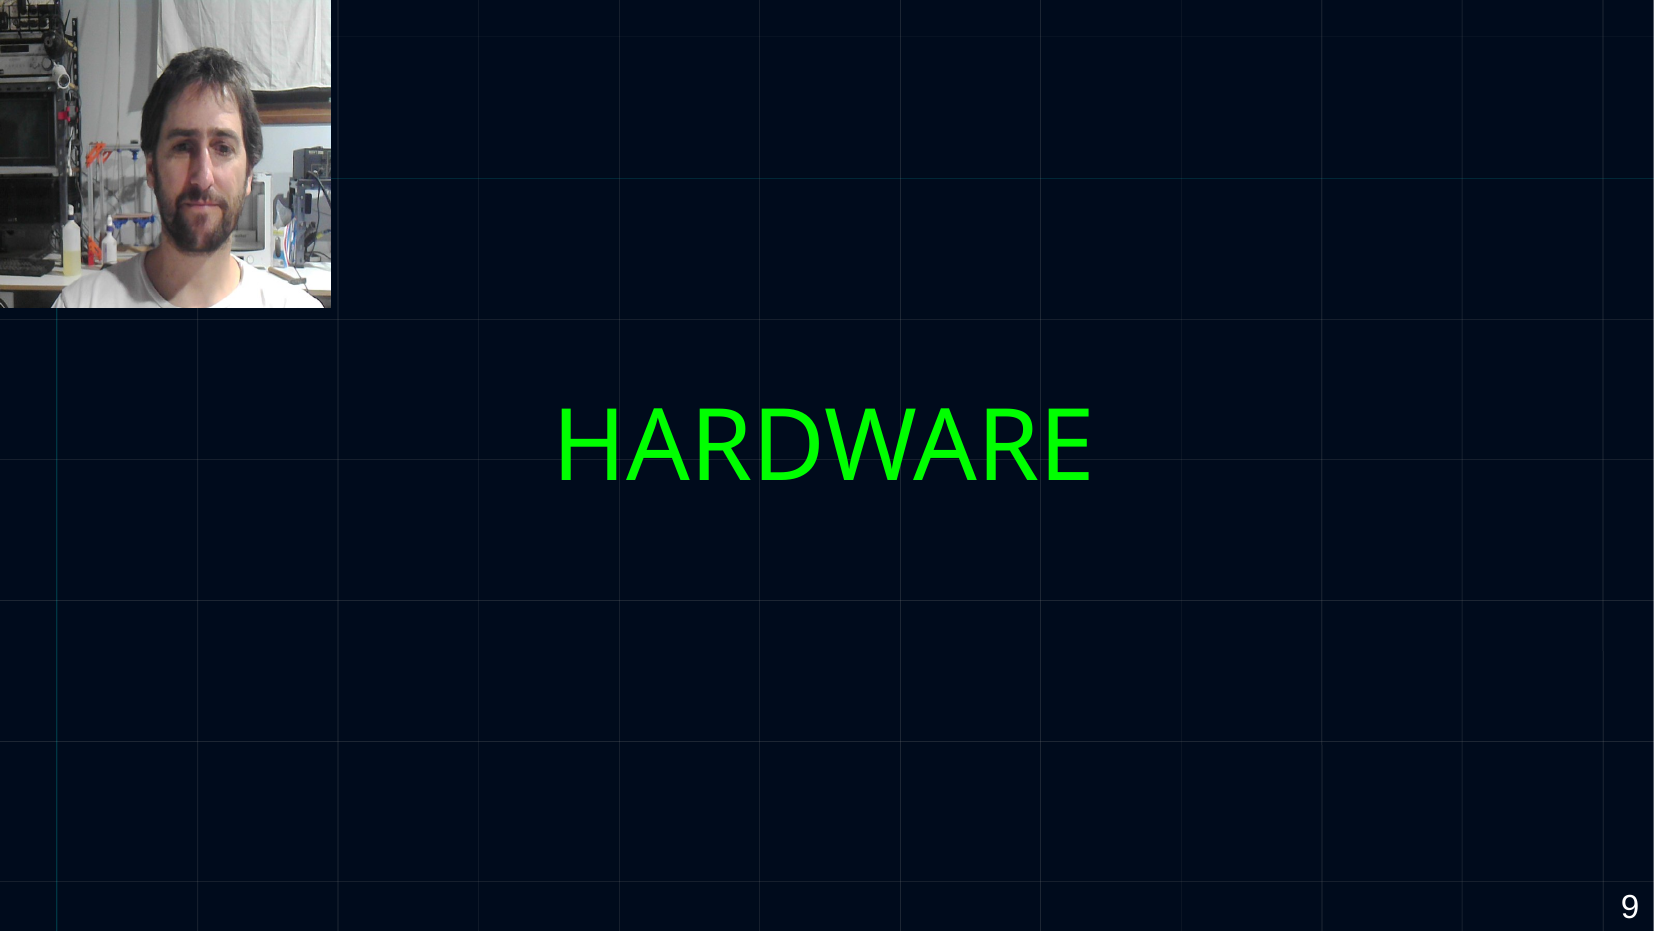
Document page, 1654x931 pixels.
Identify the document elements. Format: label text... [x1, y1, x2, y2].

text_box <number> [1606, 880, 1654, 931]
picture [0, 0, 1654, 931]
text_box HARDWARE [537, 366, 1175, 506]
